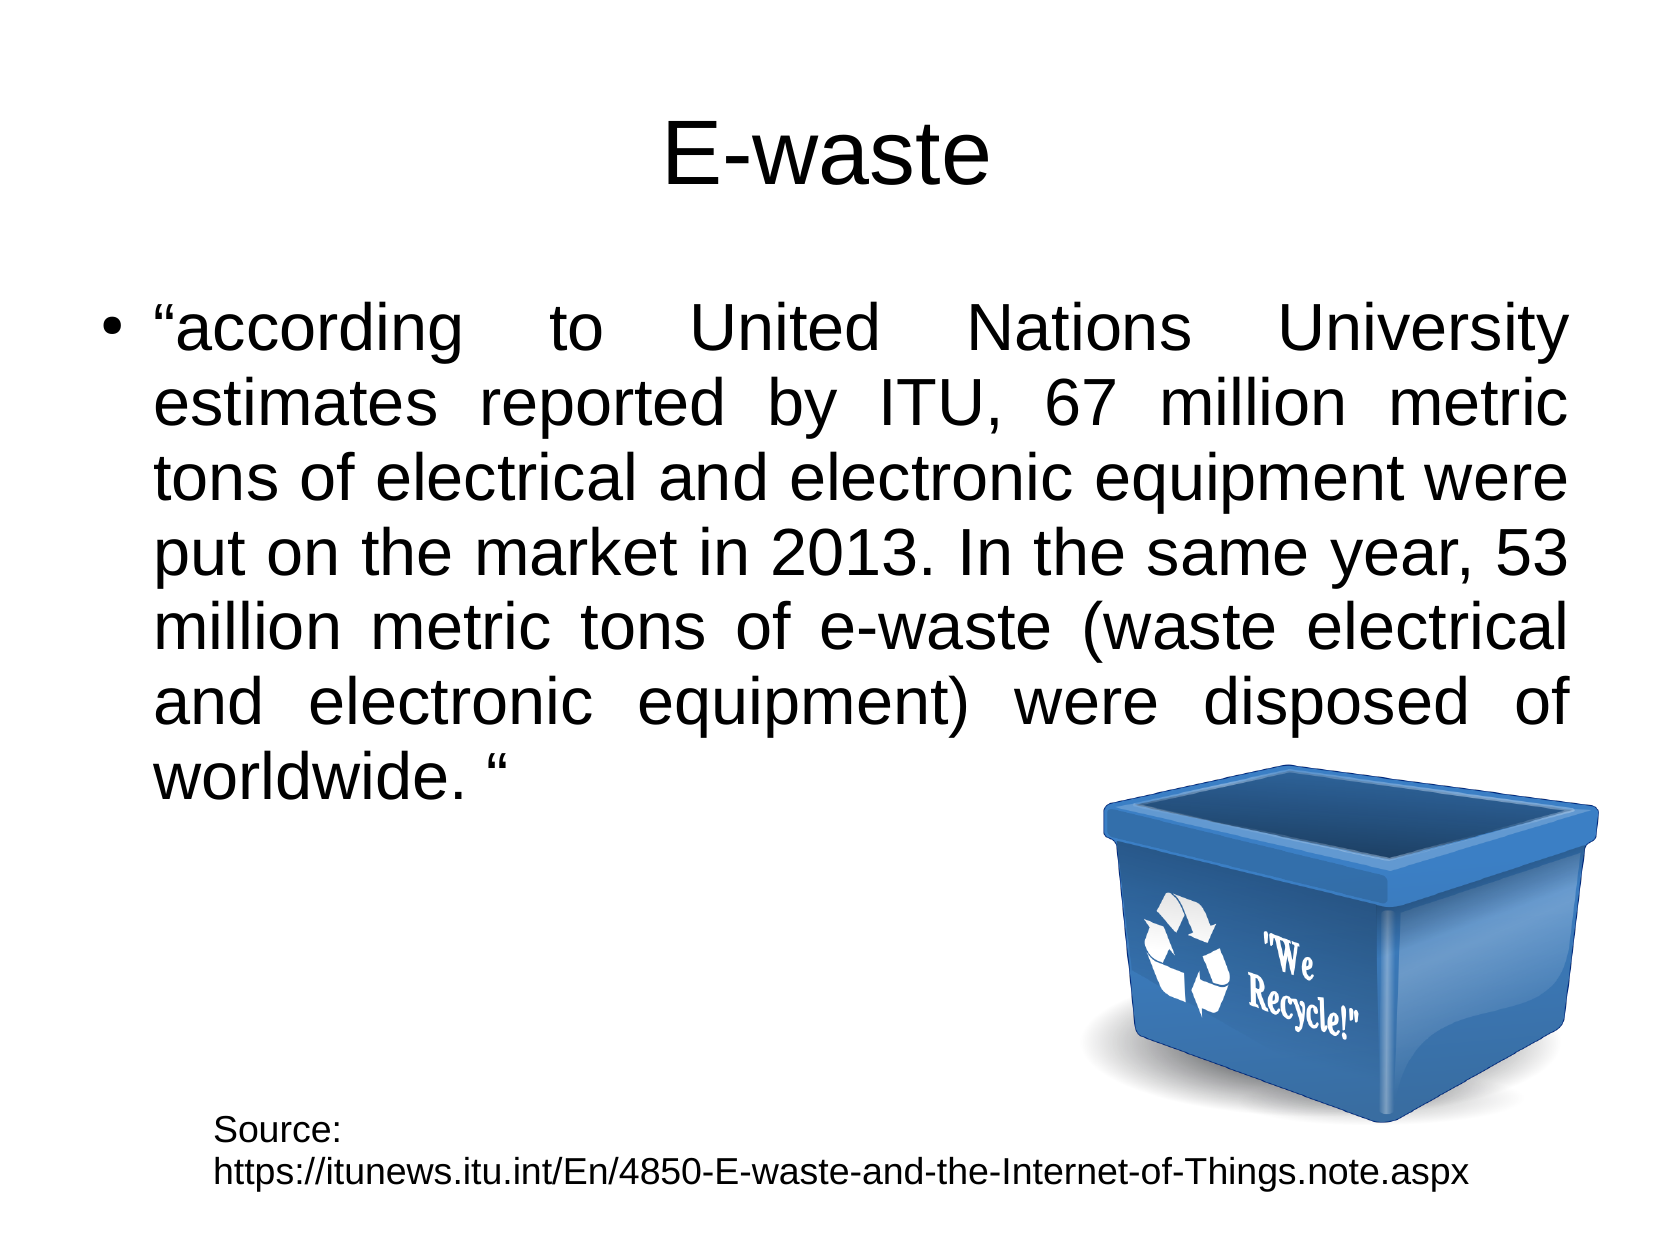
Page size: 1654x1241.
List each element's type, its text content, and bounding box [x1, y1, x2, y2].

list “according to United Nations University estimates reported by ITU, 67 million metric tons of electrical and electronic equipment were put on the market in 2013. In the same year, 53 million metric tons of e‑waste (waste electrical and electronic equipment) were disposed of worldwide. “ [82, 290, 1571, 1010]
picture [1080, 764, 1599, 1126]
title E-waste [82, 49, 1571, 257]
text_box Source: https://itunews.itu.int/En/4850-E-waste-and-the-Internet-of-Things.note.aspx [198, 1101, 1486, 1201]
